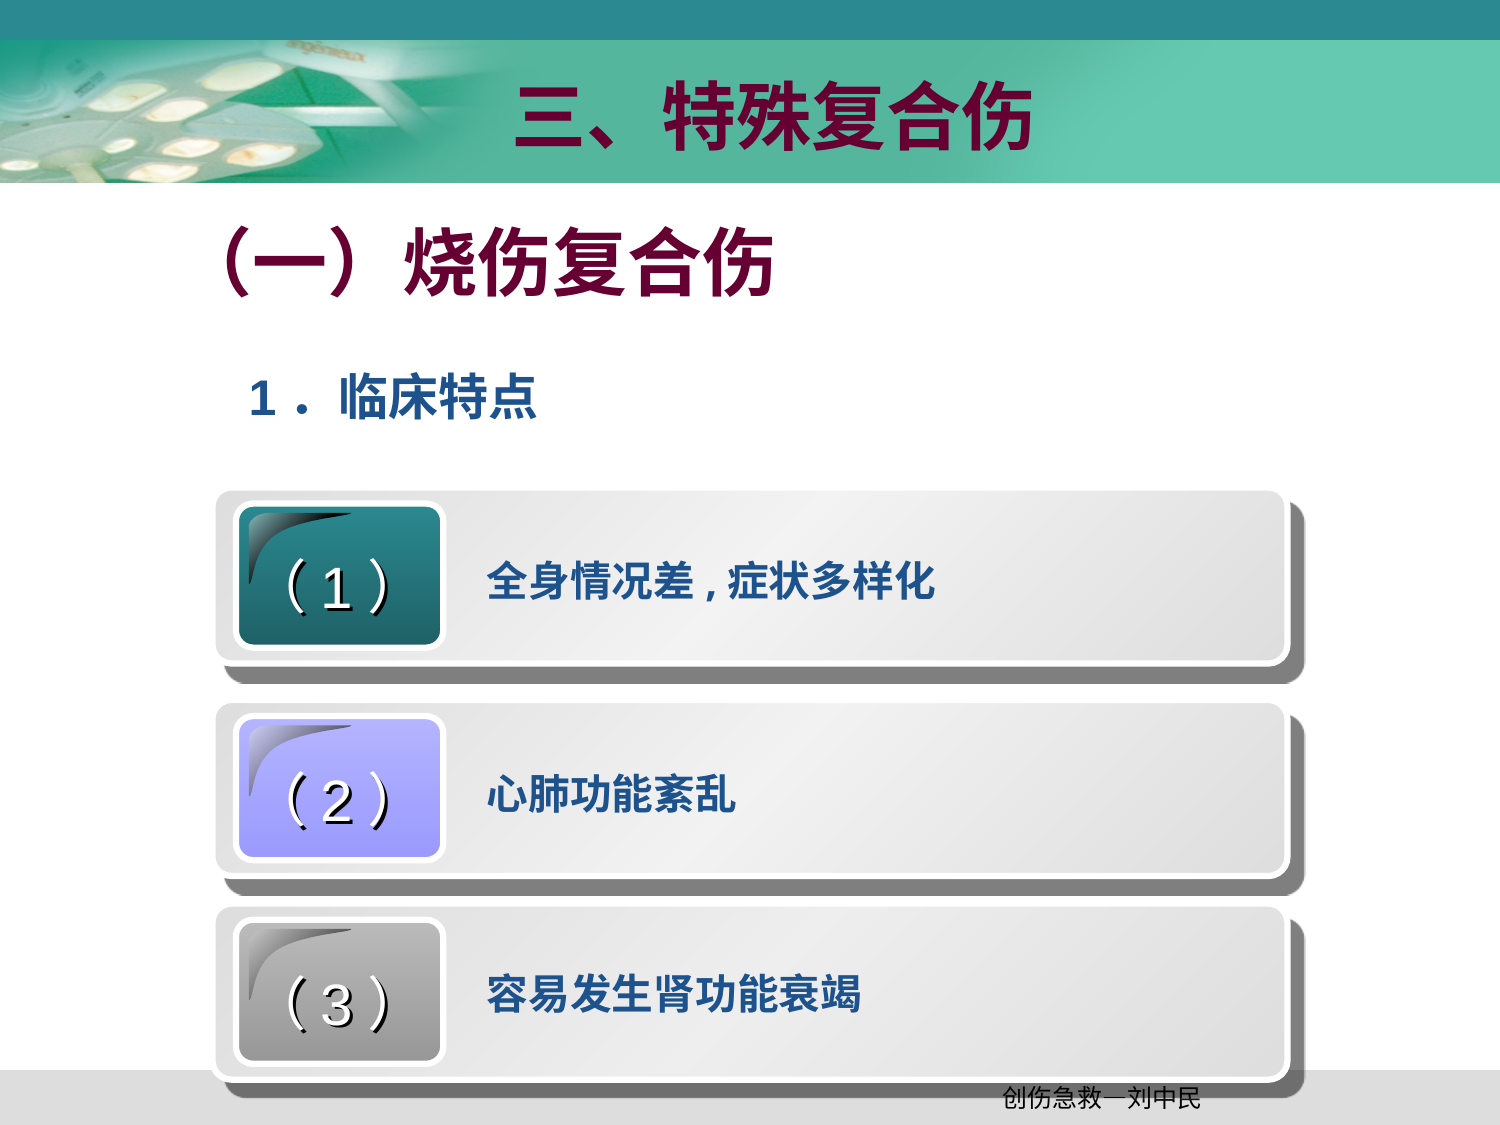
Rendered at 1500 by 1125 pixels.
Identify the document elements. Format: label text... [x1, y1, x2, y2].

text_box 创伤急救—刘中民 [987, 1074, 1463, 1125]
title 三、特殊复合伤 [87, 62, 1461, 155]
text_box [212, 699, 1288, 877]
text_box 容易发生肾功能衰竭 [471, 959, 1262, 1025]
text_box [212, 487, 1288, 664]
text_box （1） [247, 542, 427, 628]
text_box [212, 903, 1288, 1080]
text_box 全身情况差,症状多样化 [471, 547, 1262, 613]
text_box （2） [247, 755, 427, 841]
text_box （3） [247, 959, 427, 1045]
text_box 心肺功能紊乱 [471, 759, 1262, 826]
list （一）烧伤复合伤 1．临床特点 [37, 224, 1450, 501]
